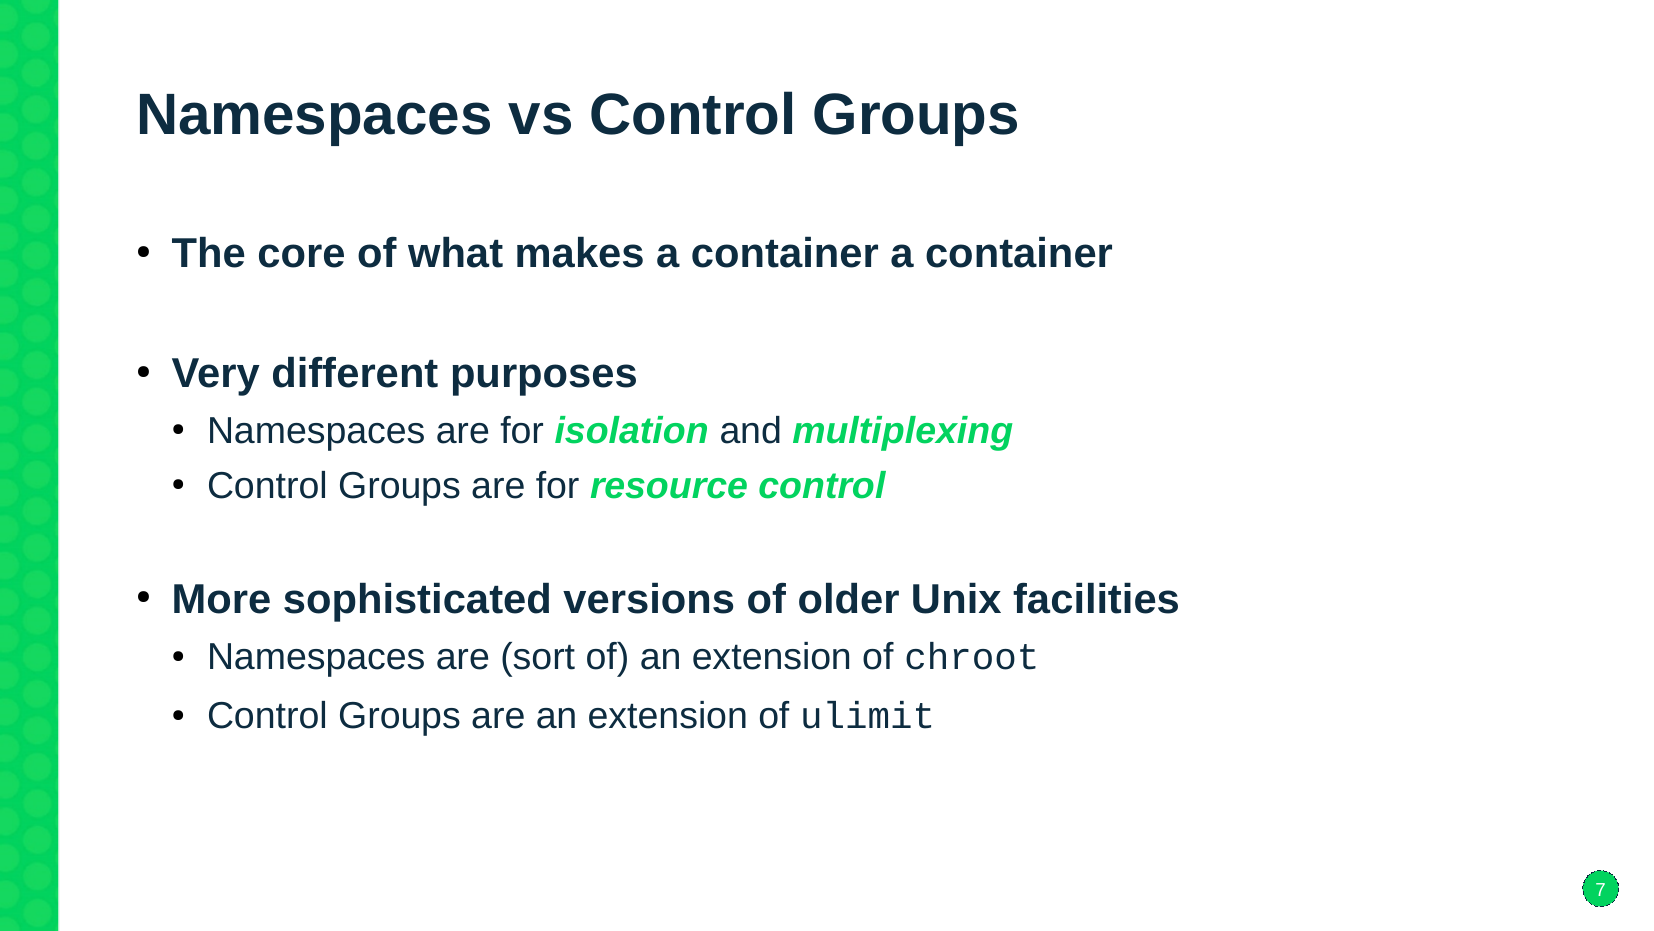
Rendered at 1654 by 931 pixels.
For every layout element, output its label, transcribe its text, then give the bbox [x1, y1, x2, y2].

title Namespaces vs Control Groups [121, 37, 1531, 193]
list The core of what makes a container a container Very different purposes Namespaces are for isolation and multiplexing Control Groups are for resource control More sophisticated versions of older Unix facilities Namespaces are (sort of) an extension of chroot Control Groups are an extension of ulimit [121, 217, 1531, 825]
picture [0, 0, 76, 931]
